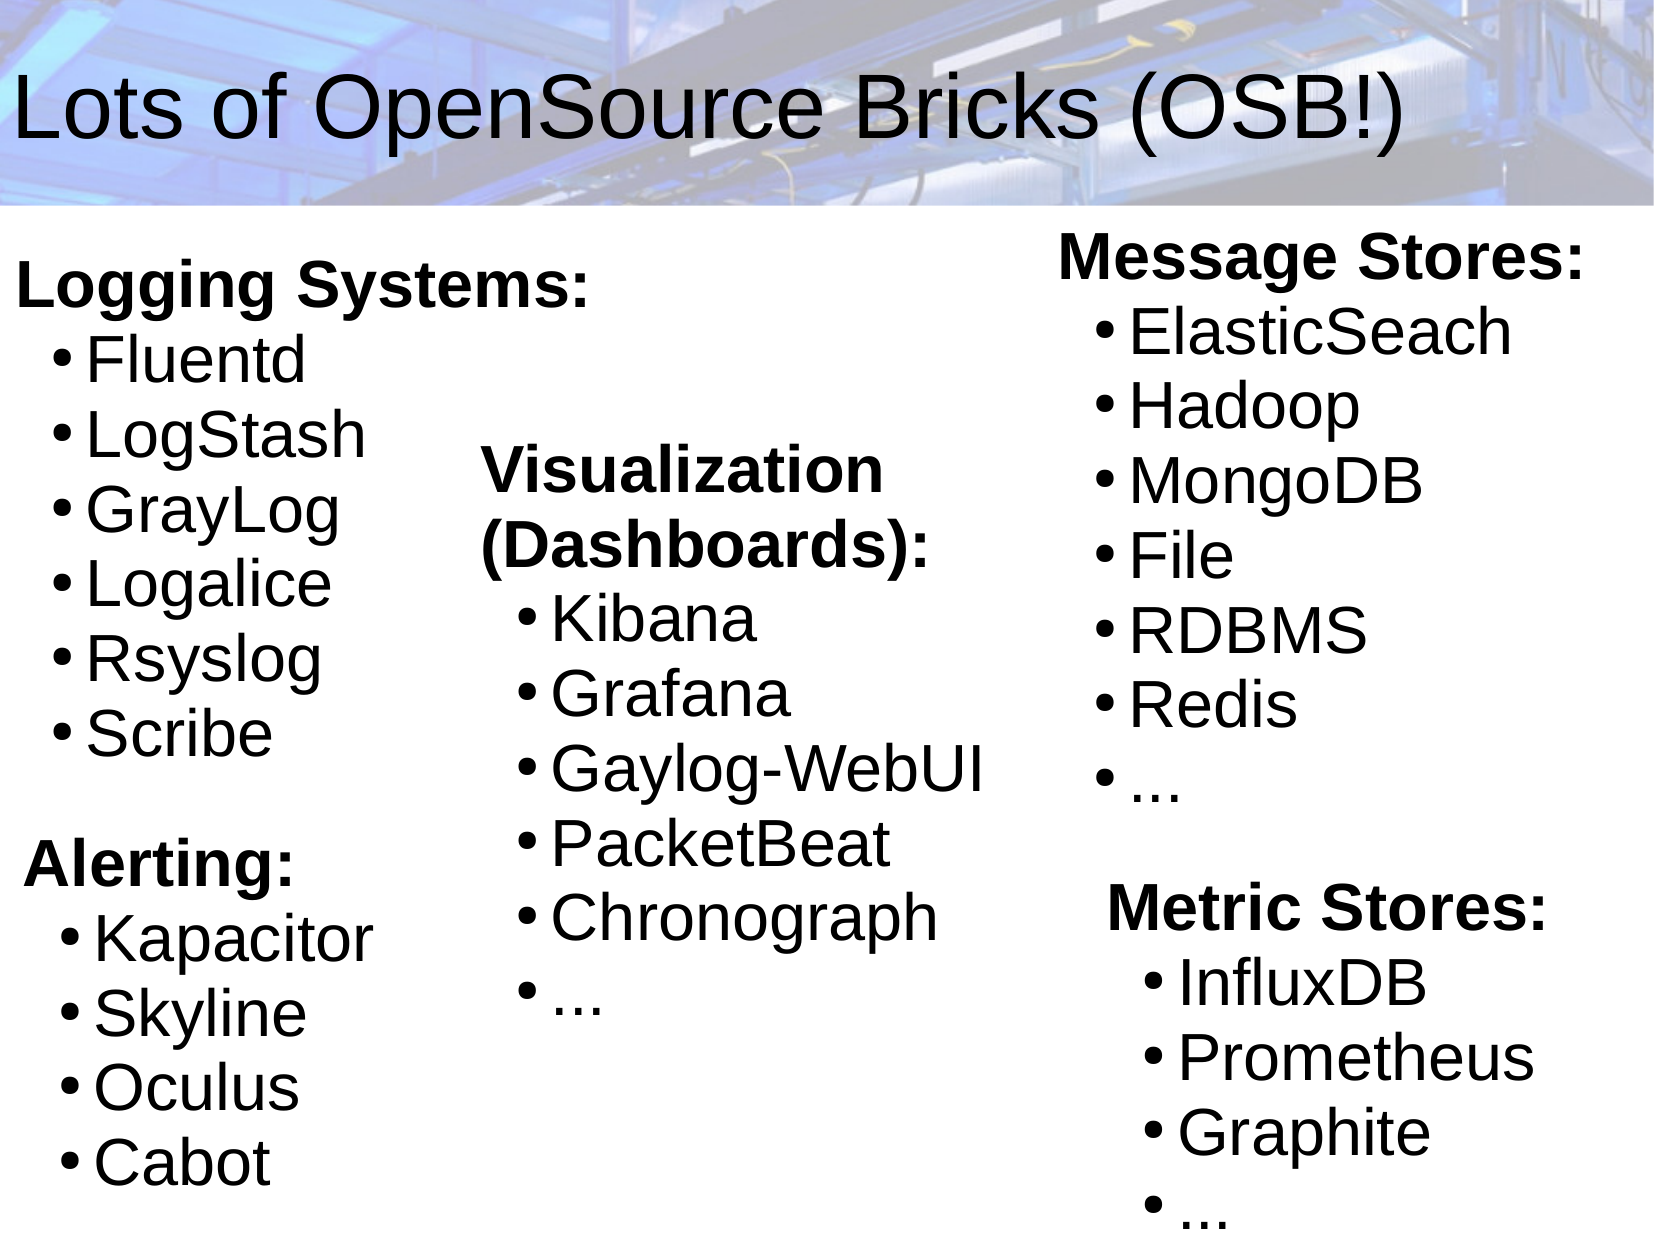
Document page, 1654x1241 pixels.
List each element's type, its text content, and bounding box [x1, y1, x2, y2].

picture [0, 0, 1654, 1241]
text_box Alerting: Kapacitor Skyline Oculus Cabot [22, 720, 571, 1241]
text_box Message Stores: ElasticSeach Hadoop MongoDB File RDBMS Redis ... [1057, 218, 1606, 817]
title Lots of OpenSource Bricks (OSB!) [11, 2, 1501, 211]
text_box Metric Stores: InfluxDB Prometheus Graphite ... [1106, 765, 1654, 1241]
text_box Visualization (Dashboards): Kibana Grafana Gaylog-WebUI PacketBeat Chronograph ... [480, 411, 1028, 1051]
subtitle Logging Systems: Fluentd LogStash GrayLog Logalice Rsyslog Scribe [15, 210, 631, 809]
